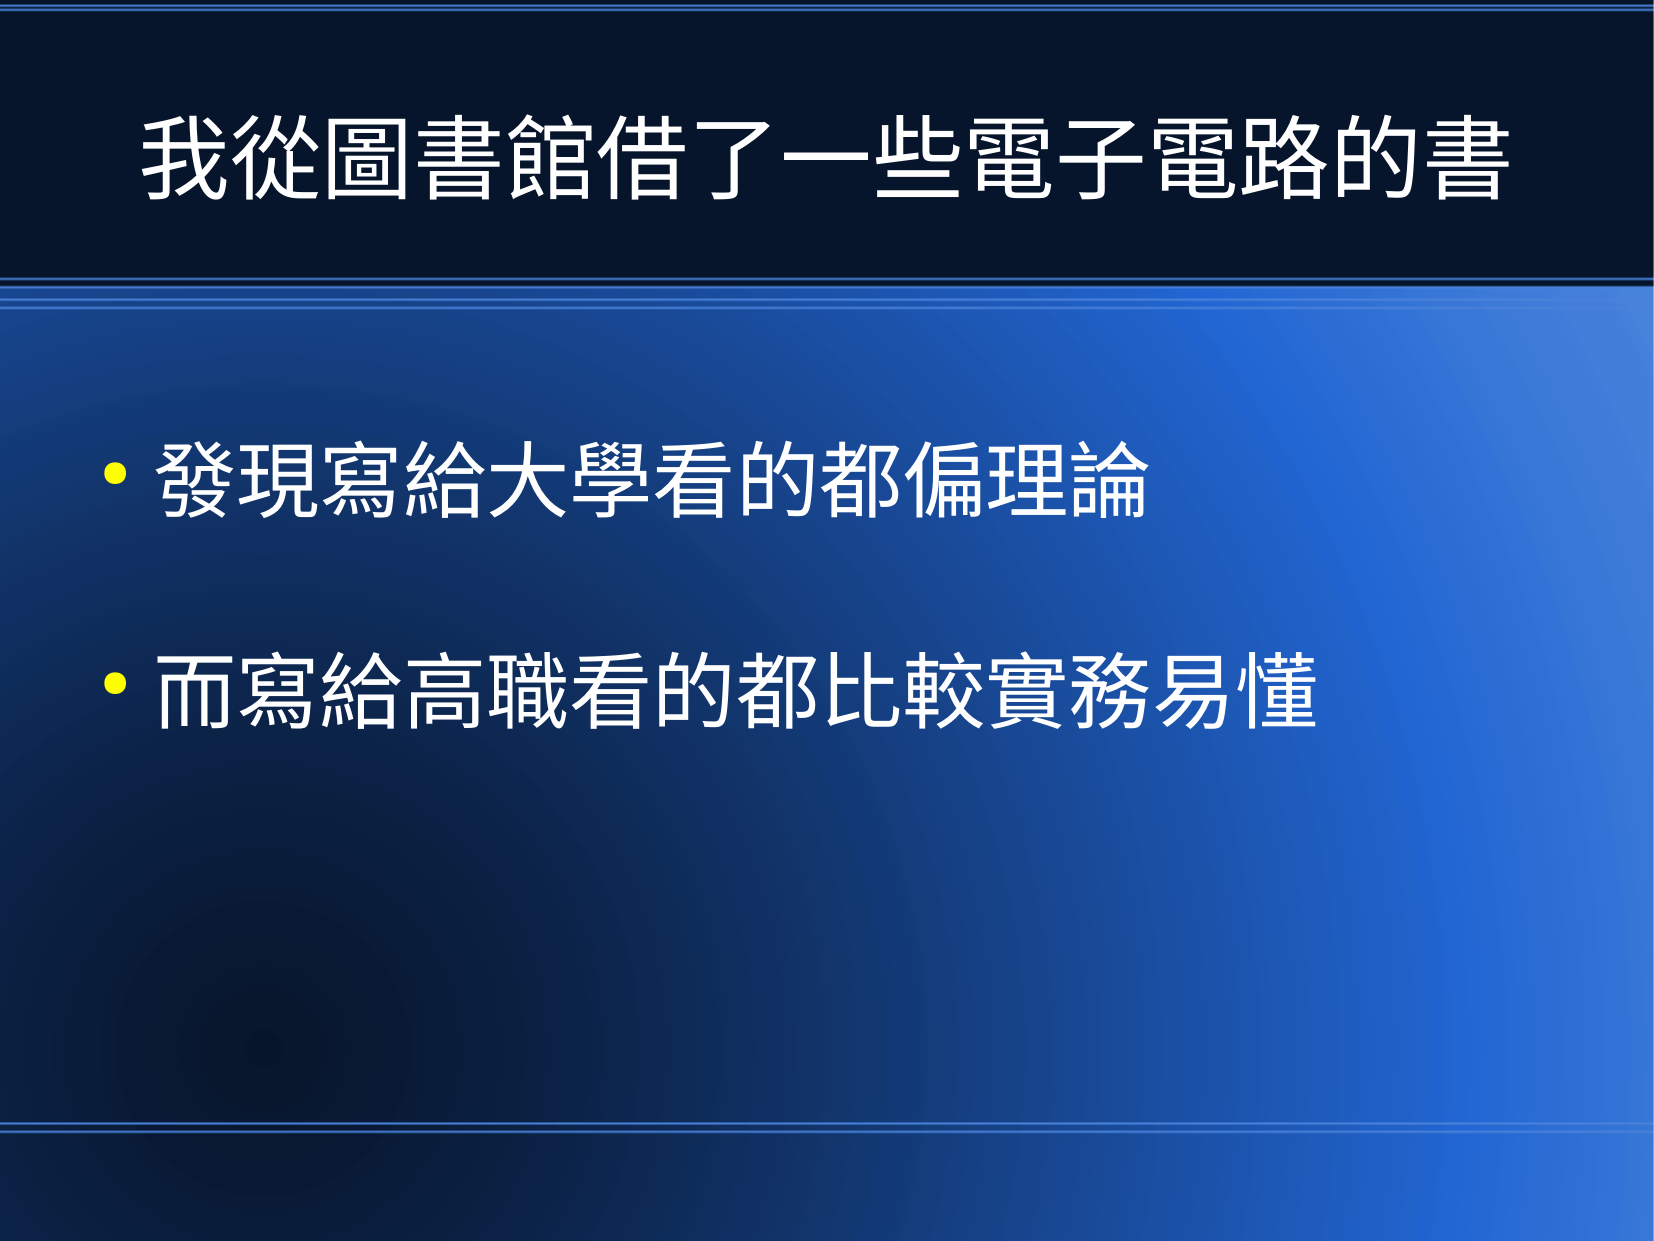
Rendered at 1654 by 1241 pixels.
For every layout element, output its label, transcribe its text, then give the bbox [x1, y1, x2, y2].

title 我從圖書館借了一些電子電路的書 [82, 49, 1571, 257]
list 發現寫給大學看的都偏理論 而寫給高職看的都比較實務易懂 [82, 355, 1571, 1241]
picture [0, 0, 1654, 1241]
